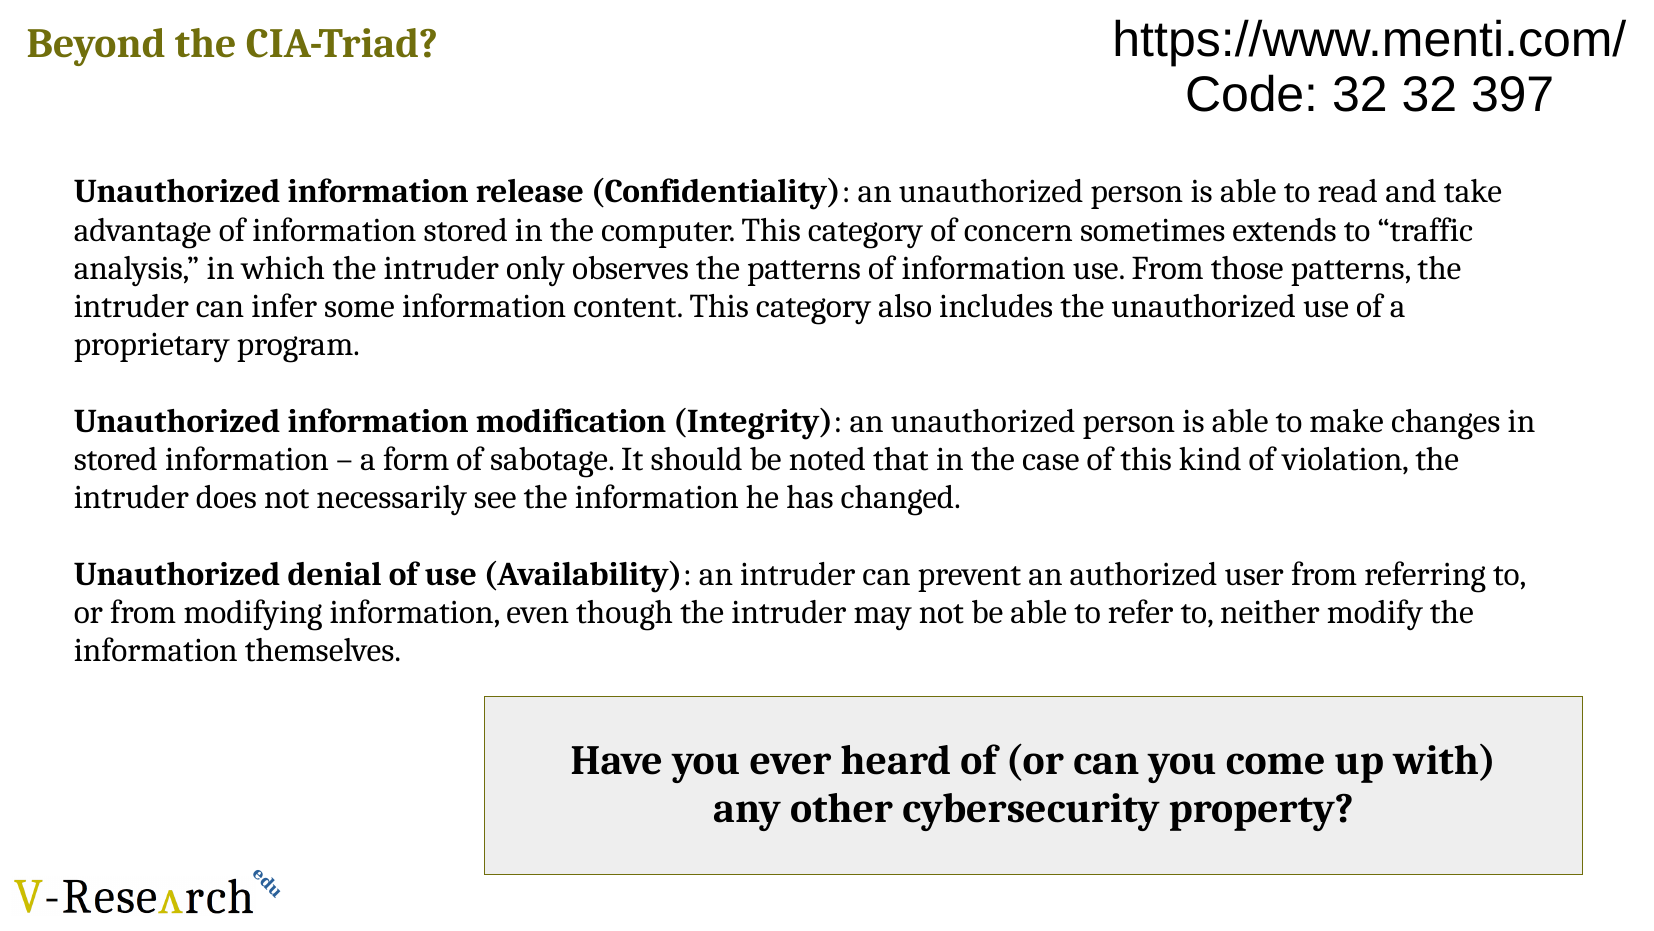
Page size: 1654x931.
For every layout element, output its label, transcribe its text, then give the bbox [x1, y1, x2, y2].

picture [11, 876, 254, 916]
text_box https://www.menti.com/ Code: 32 32 397 [1097, 3, 1642, 130]
text_box edu [222, 847, 333, 931]
text_box Have you ever heard of (or can you come up with) any other cybersecurity property? [484, 696, 1583, 875]
text_box Beyond the CIA-Triad? [11, 12, 1097, 77]
text_box Unauthorized information release (Confidentiality): an unauthorized person is able to read and take advantage of information stored in the computer. This category of concern sometimes extends to “traffic analysis,” in which the intruder only observes the patterns of information use. From those patterns, the intruder can infer some information content. This category also includes the unauthorized use of a proprietary program. Unauthorized information modification (Integrity): an unauthorized person is able to make changes in stored information – a form of sabotage. It should be noted that in the case of this kind of violation, the intruder does not necessarily see the information he has changed. Unauthorized denial of use (Availability): an intruder can prevent an authorized user from referring to, or from modifying information, even though the intruder may not be able to refer to, neither modify the information themselves. [59, 165, 1560, 687]
